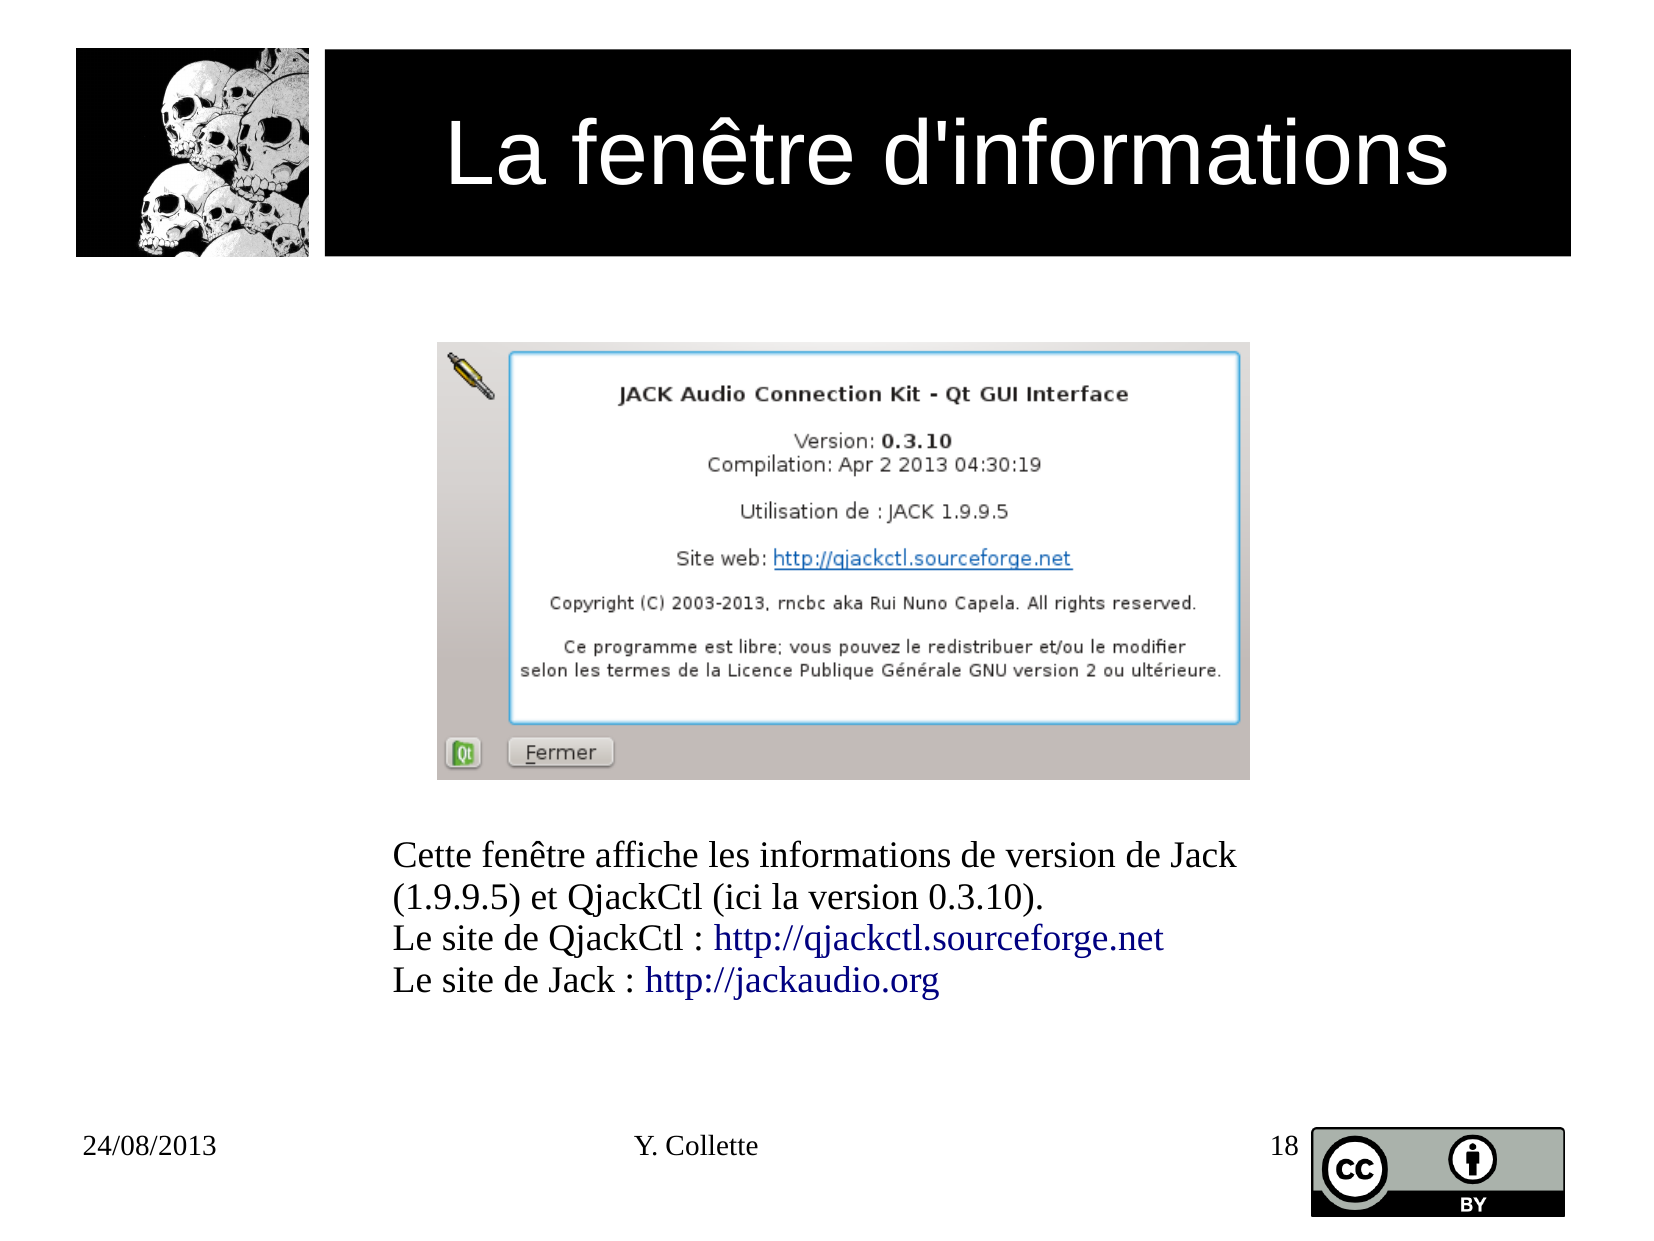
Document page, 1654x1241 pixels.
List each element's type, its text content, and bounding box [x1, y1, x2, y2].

text_box Cette fenêtre affiche les informations de version de Jack (1.9.9.5) et QjackCtl (ici la version 0.3.10). Le site de QjackCtl : http://qjackctl.sourceforge.net Le site de Jack : http://jackaudio.org [377, 826, 1288, 1008]
picture [437, 342, 1250, 780]
title La fenêtre d'informations [324, 49, 1571, 257]
picture [76, 48, 309, 257]
picture [1311, 1127, 1565, 1217]
